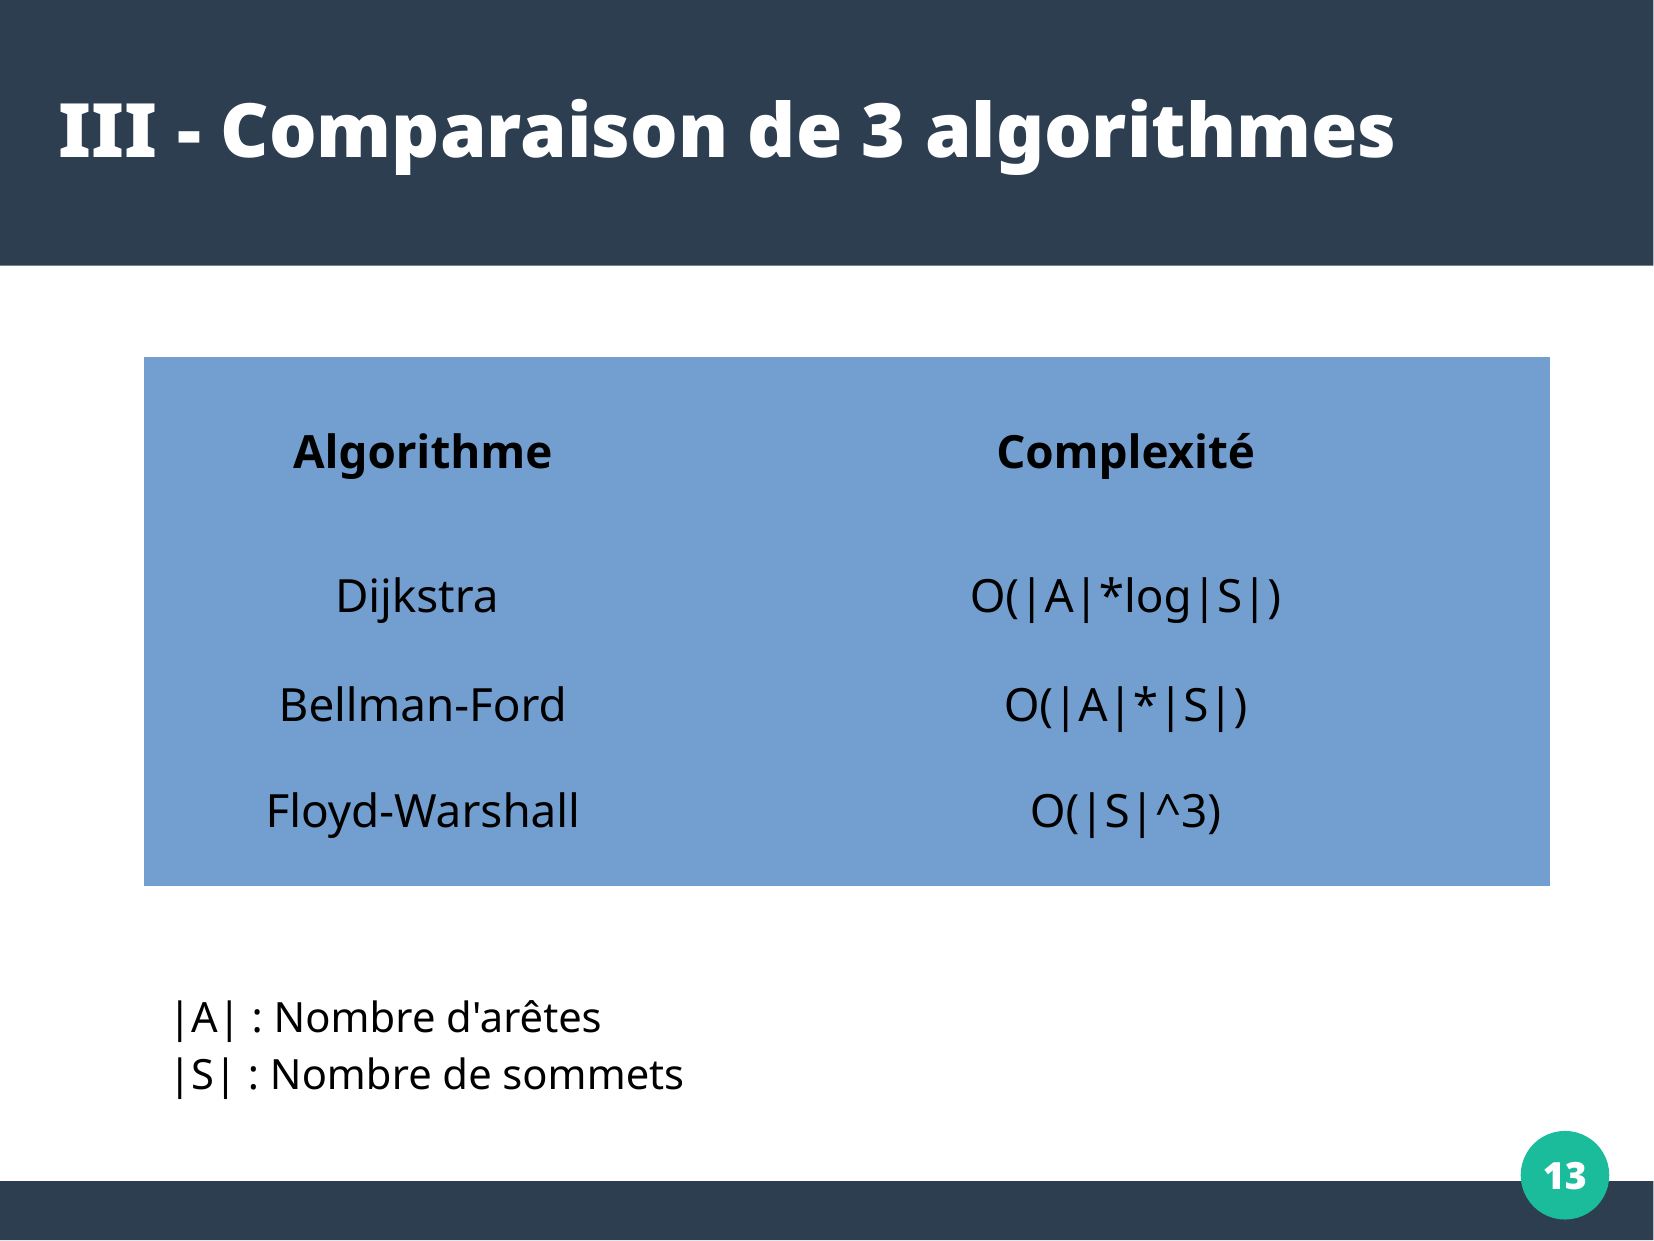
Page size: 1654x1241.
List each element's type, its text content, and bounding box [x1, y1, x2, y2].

table_cell Bellman-Ford [144, 672, 702, 779]
text_box |A| : Nombre d'arêtes |S| : Nombre de sommets [153, 980, 969, 1107]
table_cell Floyd-Warshall [144, 779, 702, 886]
table_cell Dijkstra [144, 563, 702, 672]
table_cell O(|A|*log|S|) [702, 563, 1550, 672]
table_header Complexité [702, 357, 1550, 563]
table_cell O(|S|^3) [702, 779, 1550, 886]
table_header Algorithme [144, 357, 702, 563]
title III - Comparaison de 3 algorithmes [59, 49, 1595, 207]
table_cell O(|A|*|S|) [702, 672, 1550, 779]
